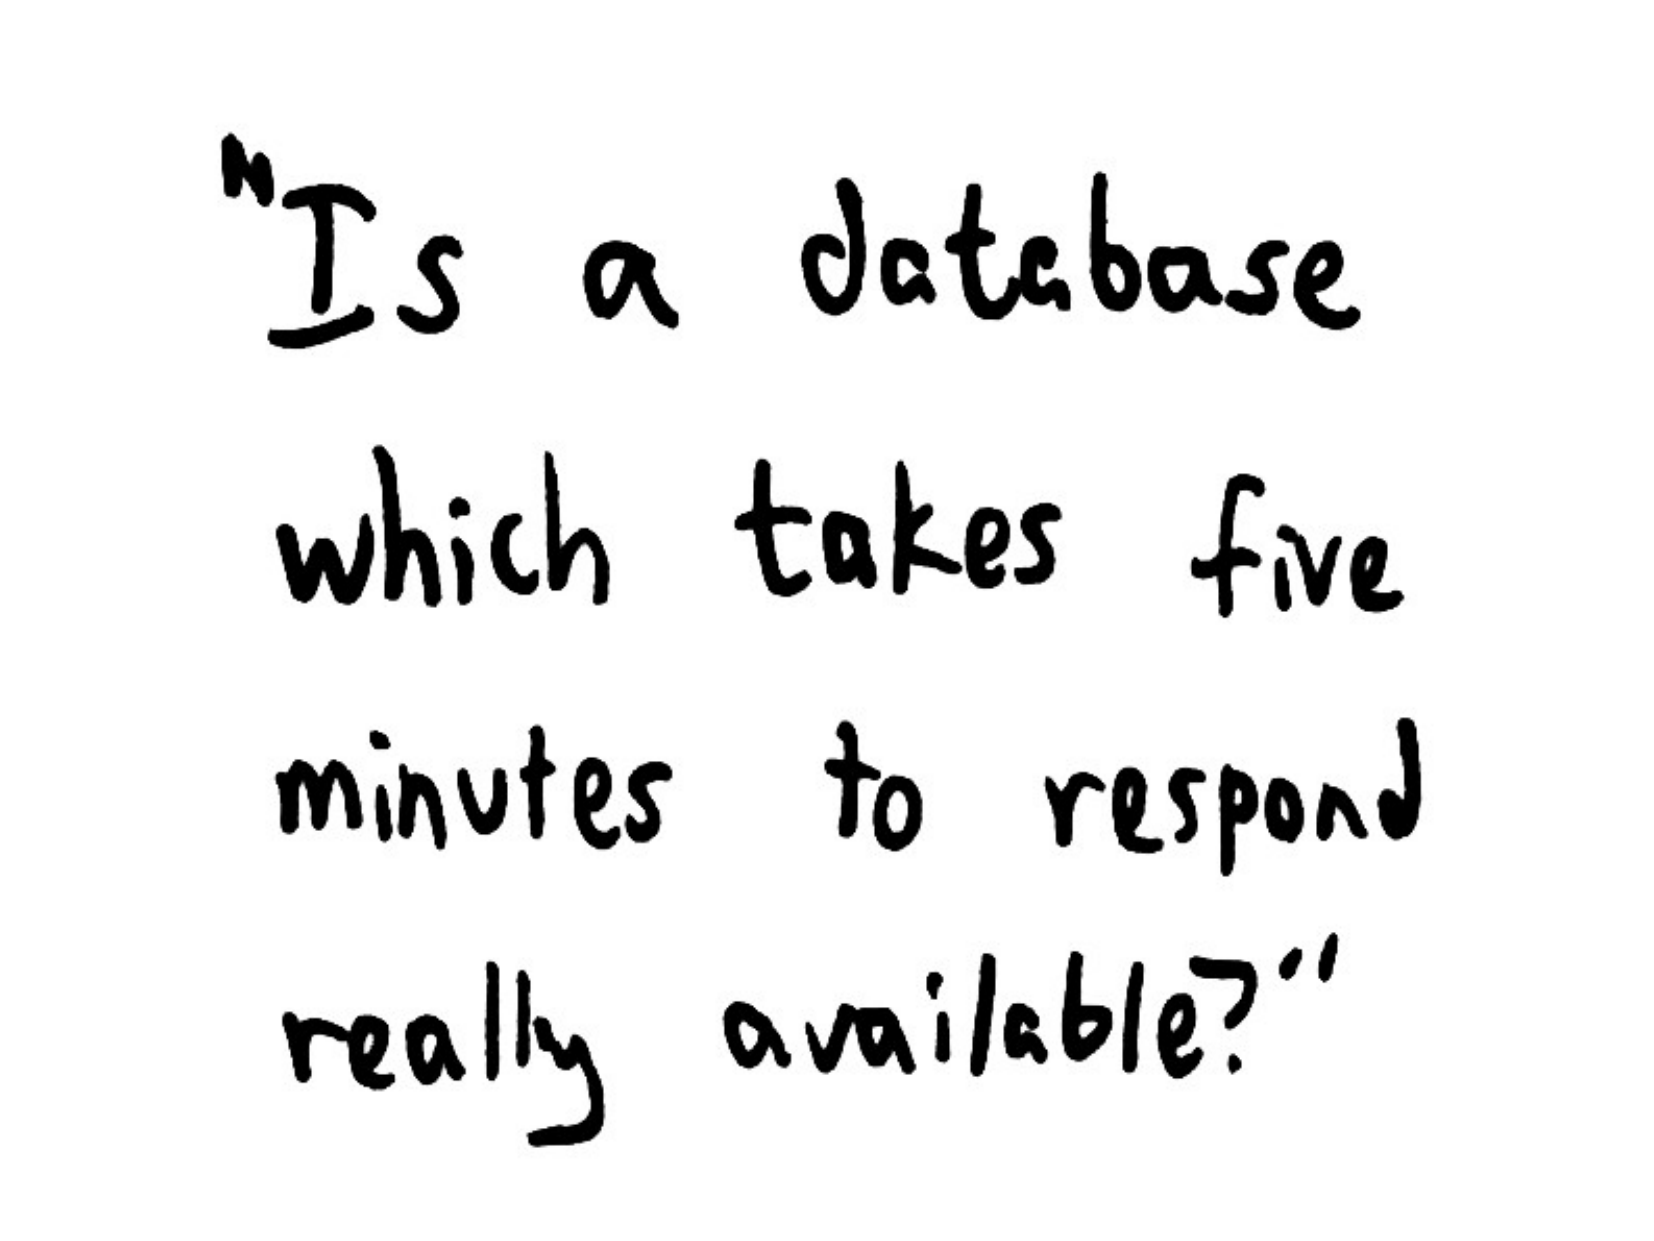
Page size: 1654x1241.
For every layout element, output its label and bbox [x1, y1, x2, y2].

picture [166, 74, 1486, 1175]
